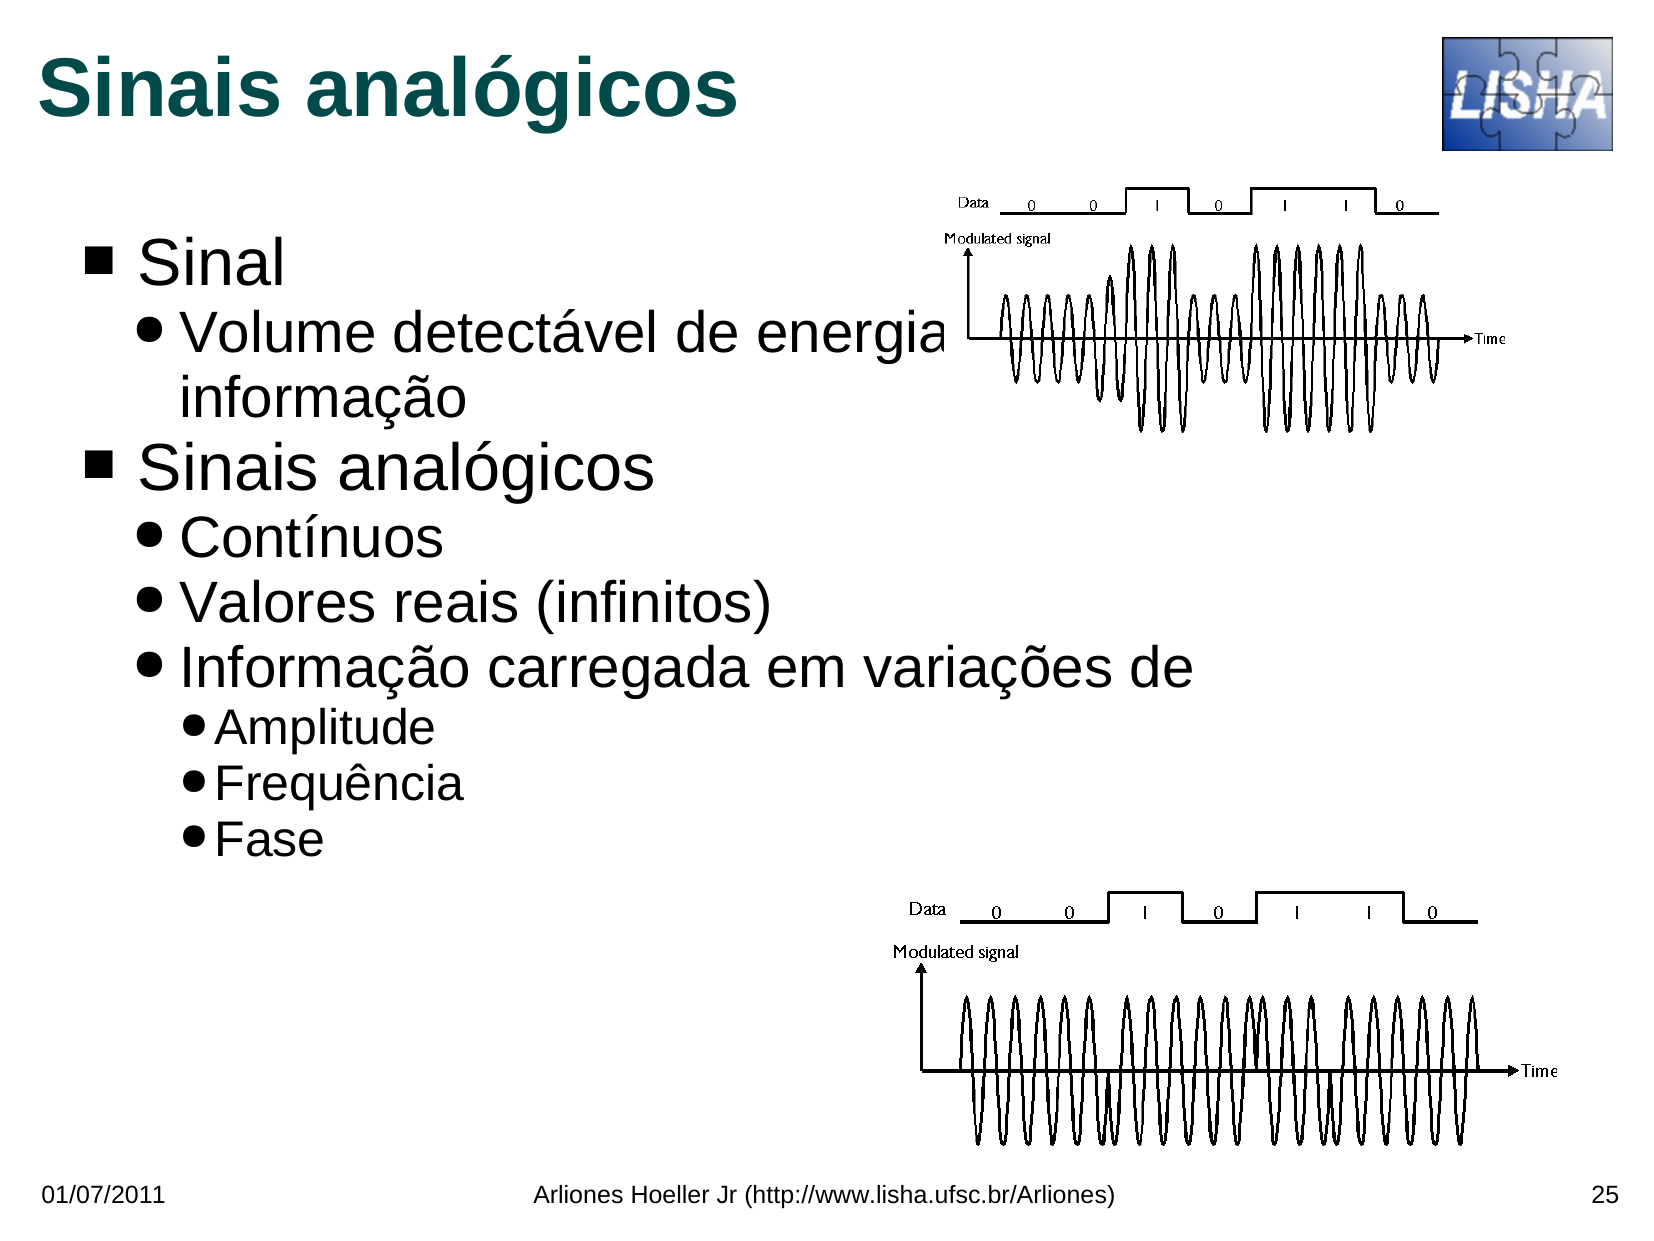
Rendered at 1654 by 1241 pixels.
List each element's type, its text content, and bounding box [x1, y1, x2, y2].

title Sinais analógicos [37, 37, 1426, 151]
picture [944, 187, 1505, 433]
picture [905, 511, 1544, 808]
list Sinal Volume detectável de energia que pode carregar informação Sinais analógicos Contínuos Valores reais (infinitos) Informação carregada em variações de Amplitude Frequência Fase [37, 225, 807, 1163]
picture [1442, 37, 1613, 151]
picture [893, 891, 1557, 1146]
